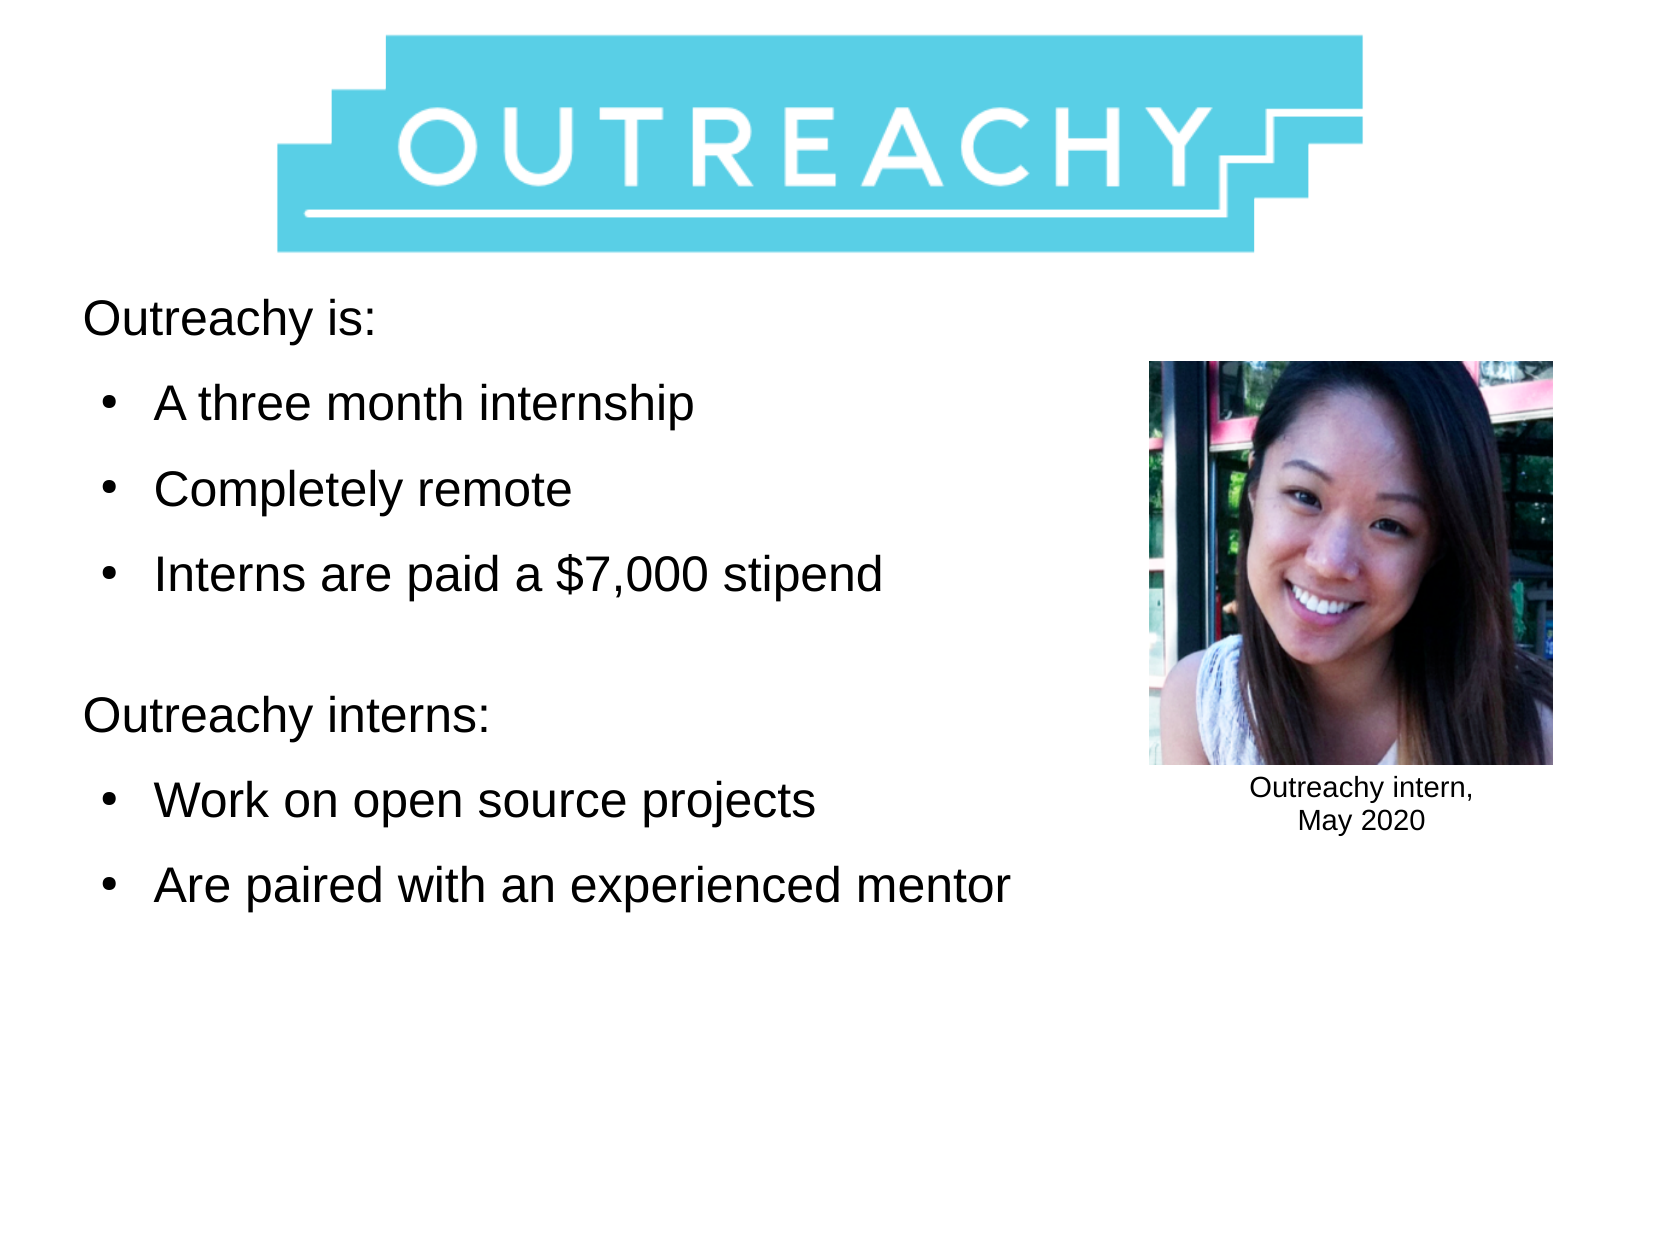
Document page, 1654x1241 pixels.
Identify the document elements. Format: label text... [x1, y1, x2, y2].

list Outreachy is: A three month internship Completely remote Interns are paid a $7,000 stipend Outreachy interns: Work on open source projects Are paired with an experienced mentor [82, 290, 1411, 1111]
text_box Outreachy intern, May 2020 [1151, 764, 1572, 845]
picture [1149, 361, 1553, 766]
picture [206, 15, 1447, 270]
